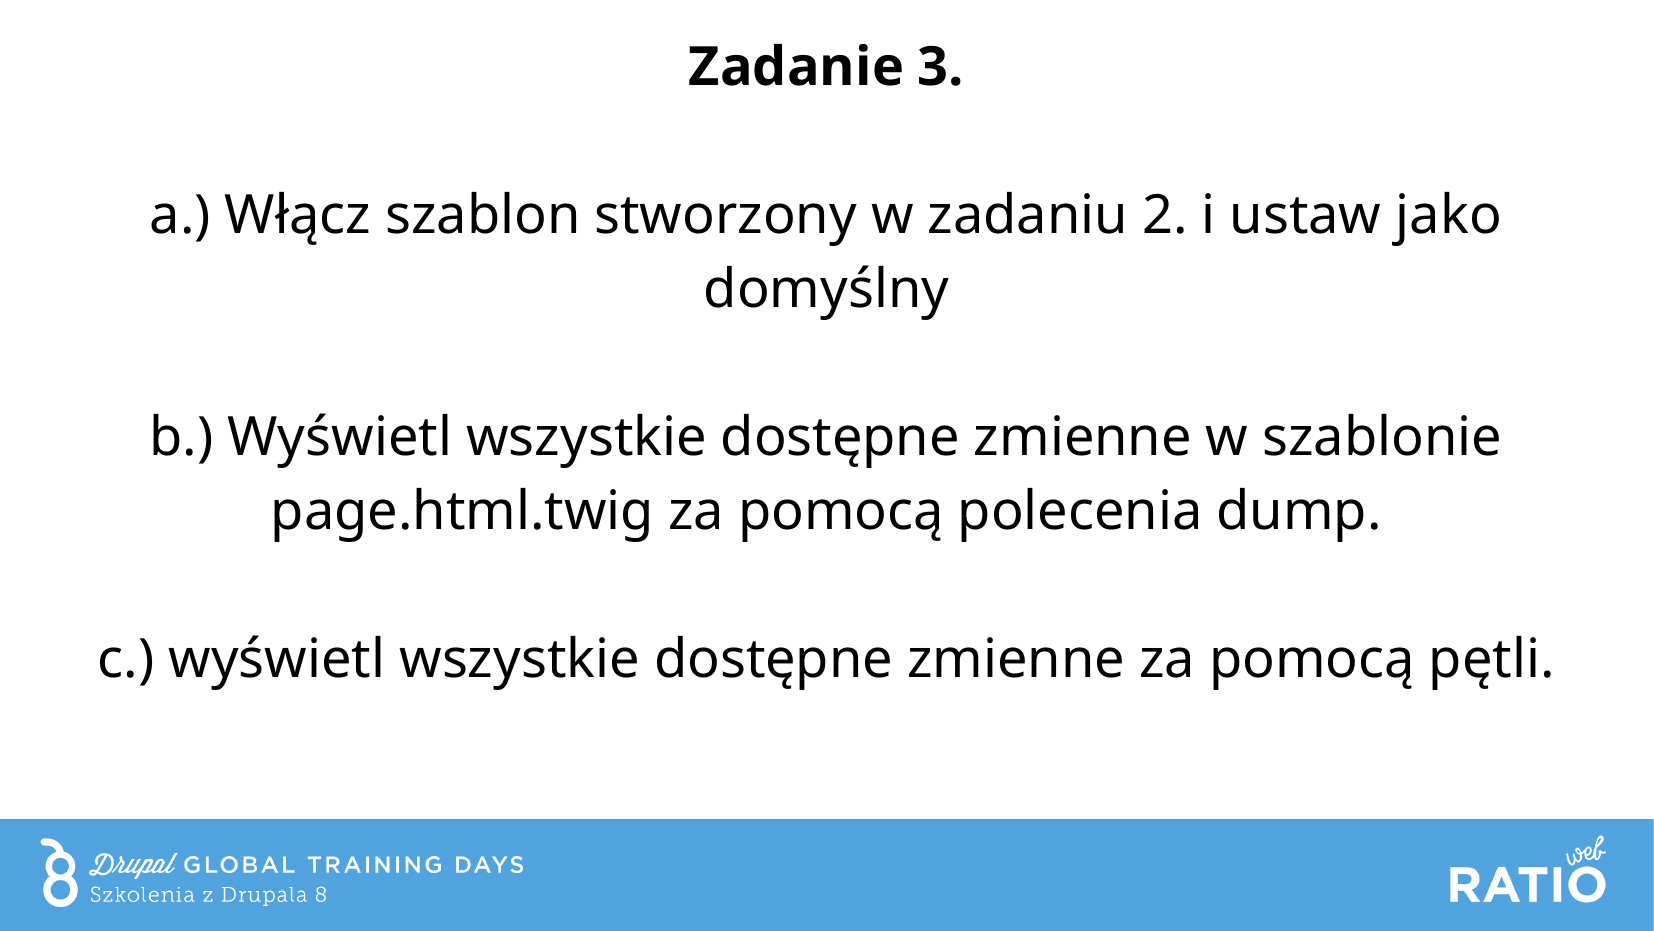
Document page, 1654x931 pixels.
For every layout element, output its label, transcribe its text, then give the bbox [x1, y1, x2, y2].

subtitle Zadanie 3. a.) Włącz szablon stworzony w zadaniu 2. i ustaw jako domyślny b.) Wyświetl wszystkie dostępne zmienne w szablonie page.html.twig za pomocą polecenia dump. c.) wyświetl wszystkie dostępne zmienne za pomocą pętli. [82, 37, 1571, 758]
picture [0, 0, 1654, 931]
